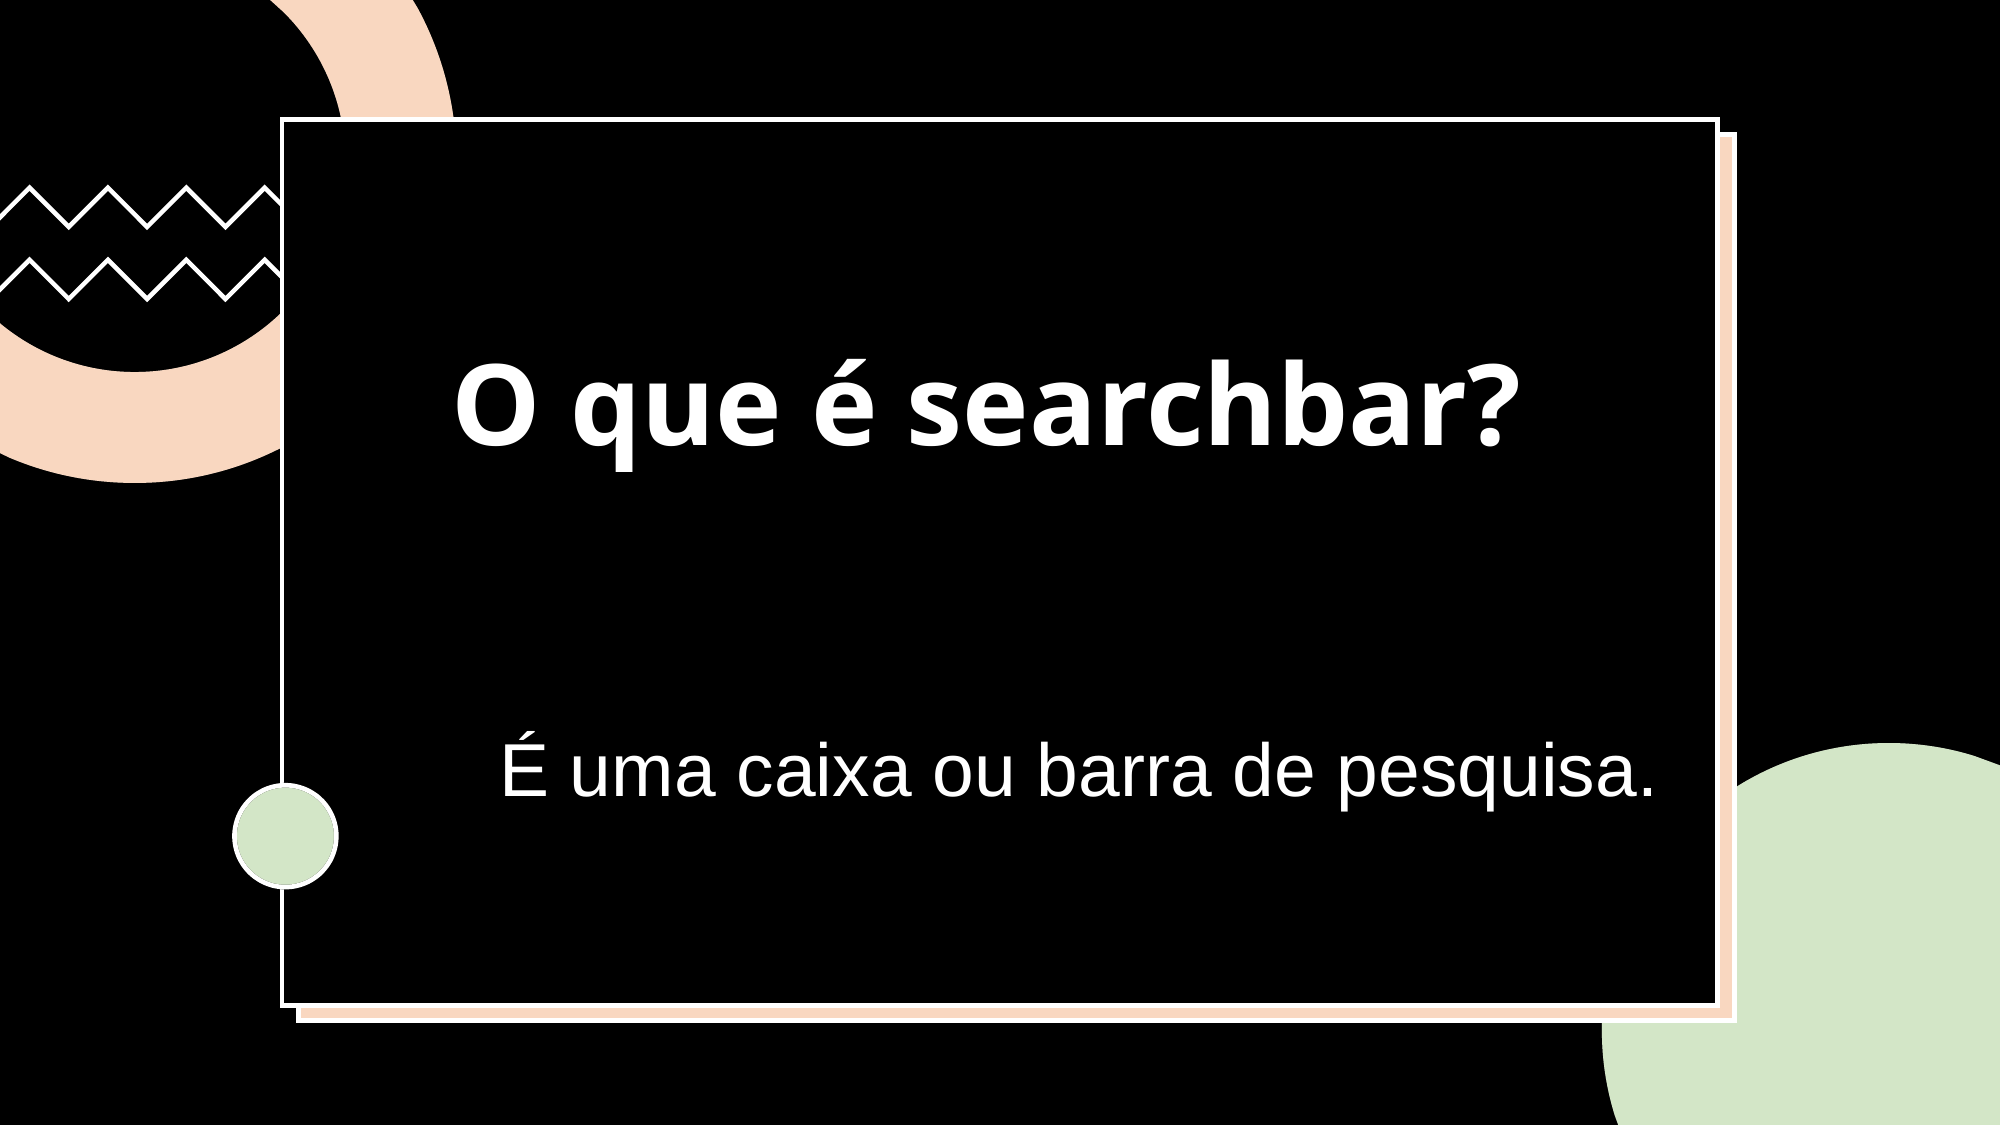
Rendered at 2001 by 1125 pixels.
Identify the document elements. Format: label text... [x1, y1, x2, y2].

list É uma caixa ou barra de pesquisa. [473, 724, 1685, 959]
title O que é searchbar? [390, 220, 1614, 478]
text_box [0, 0, 2000, 1125]
